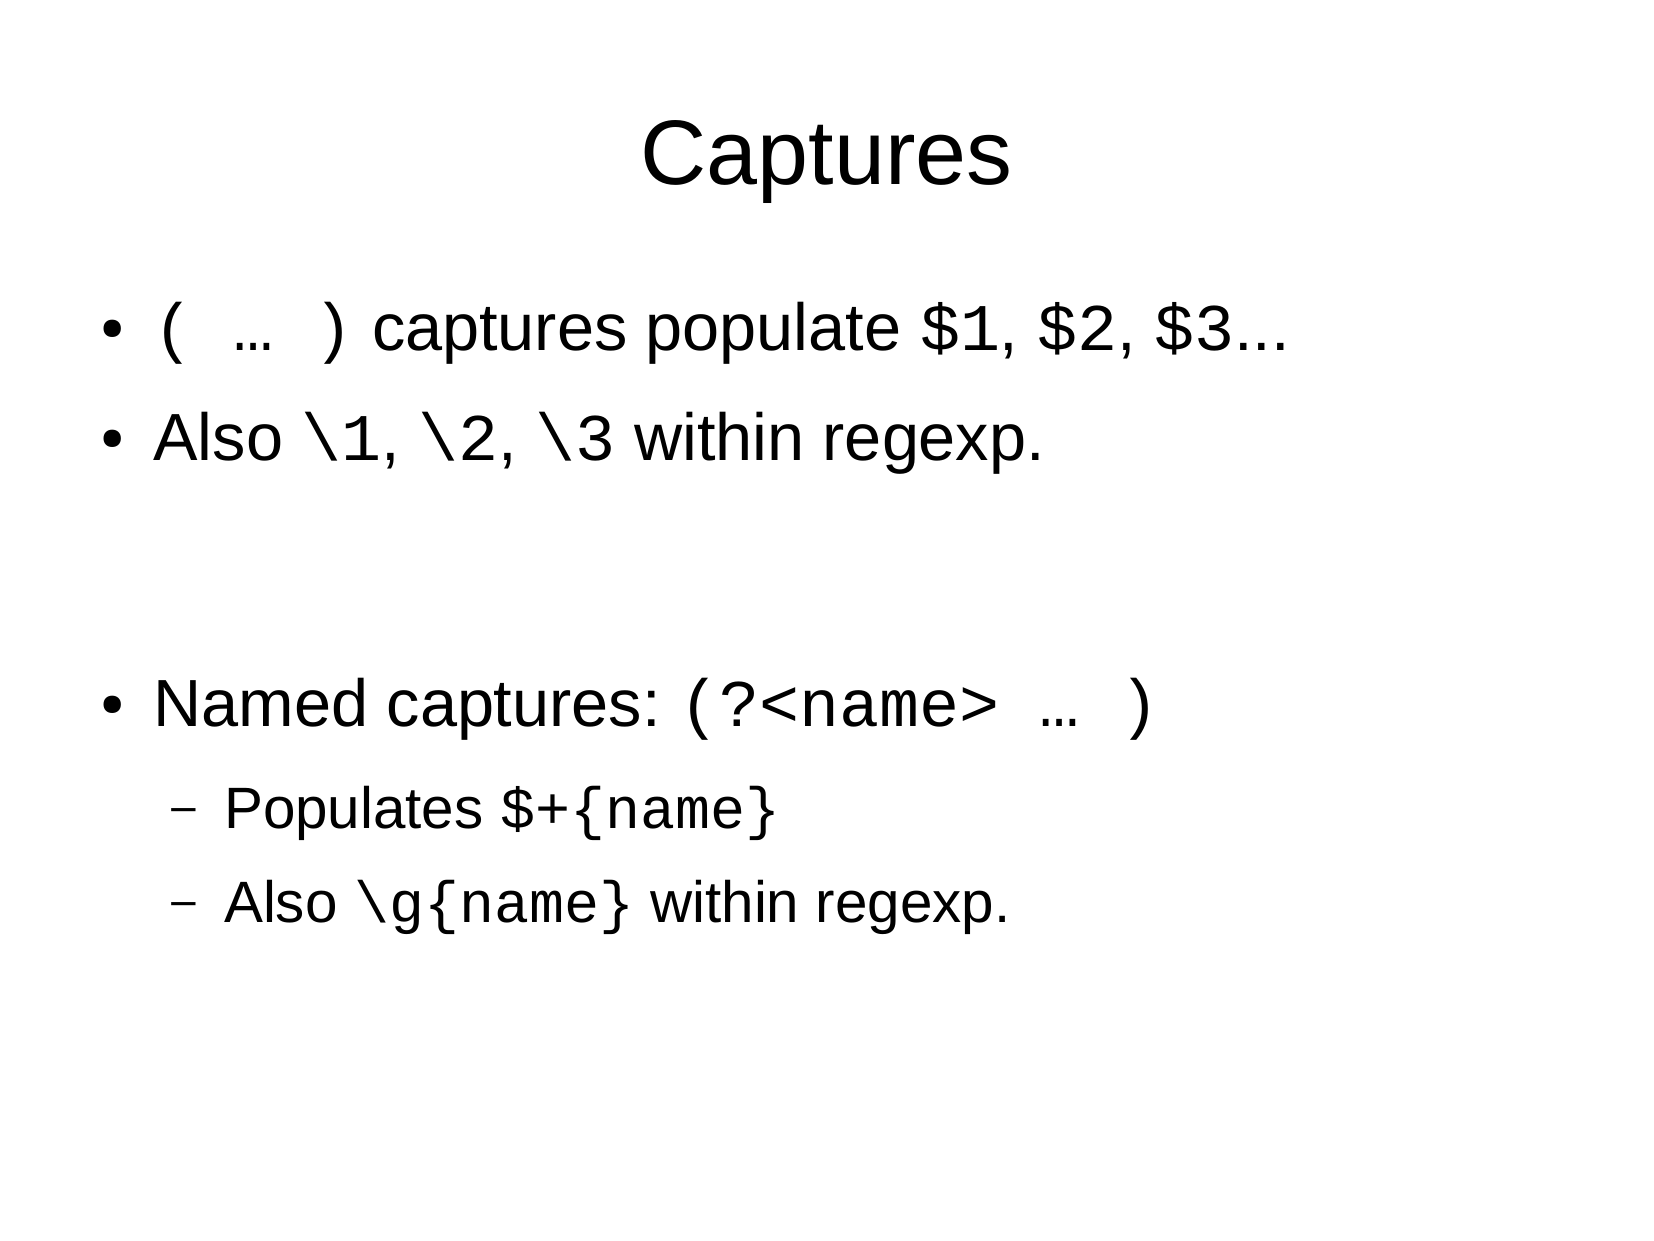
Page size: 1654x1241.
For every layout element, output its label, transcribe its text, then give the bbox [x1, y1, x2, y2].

list Named captures: (?<name> … ) Populates $+{name} Also \g{name} within regexp. [82, 665, 1571, 1009]
list ( … ) captures populate $1, $2, $3... Also \1, \2, \3 within regexp. [82, 290, 1571, 634]
title Captures [82, 49, 1571, 257]
